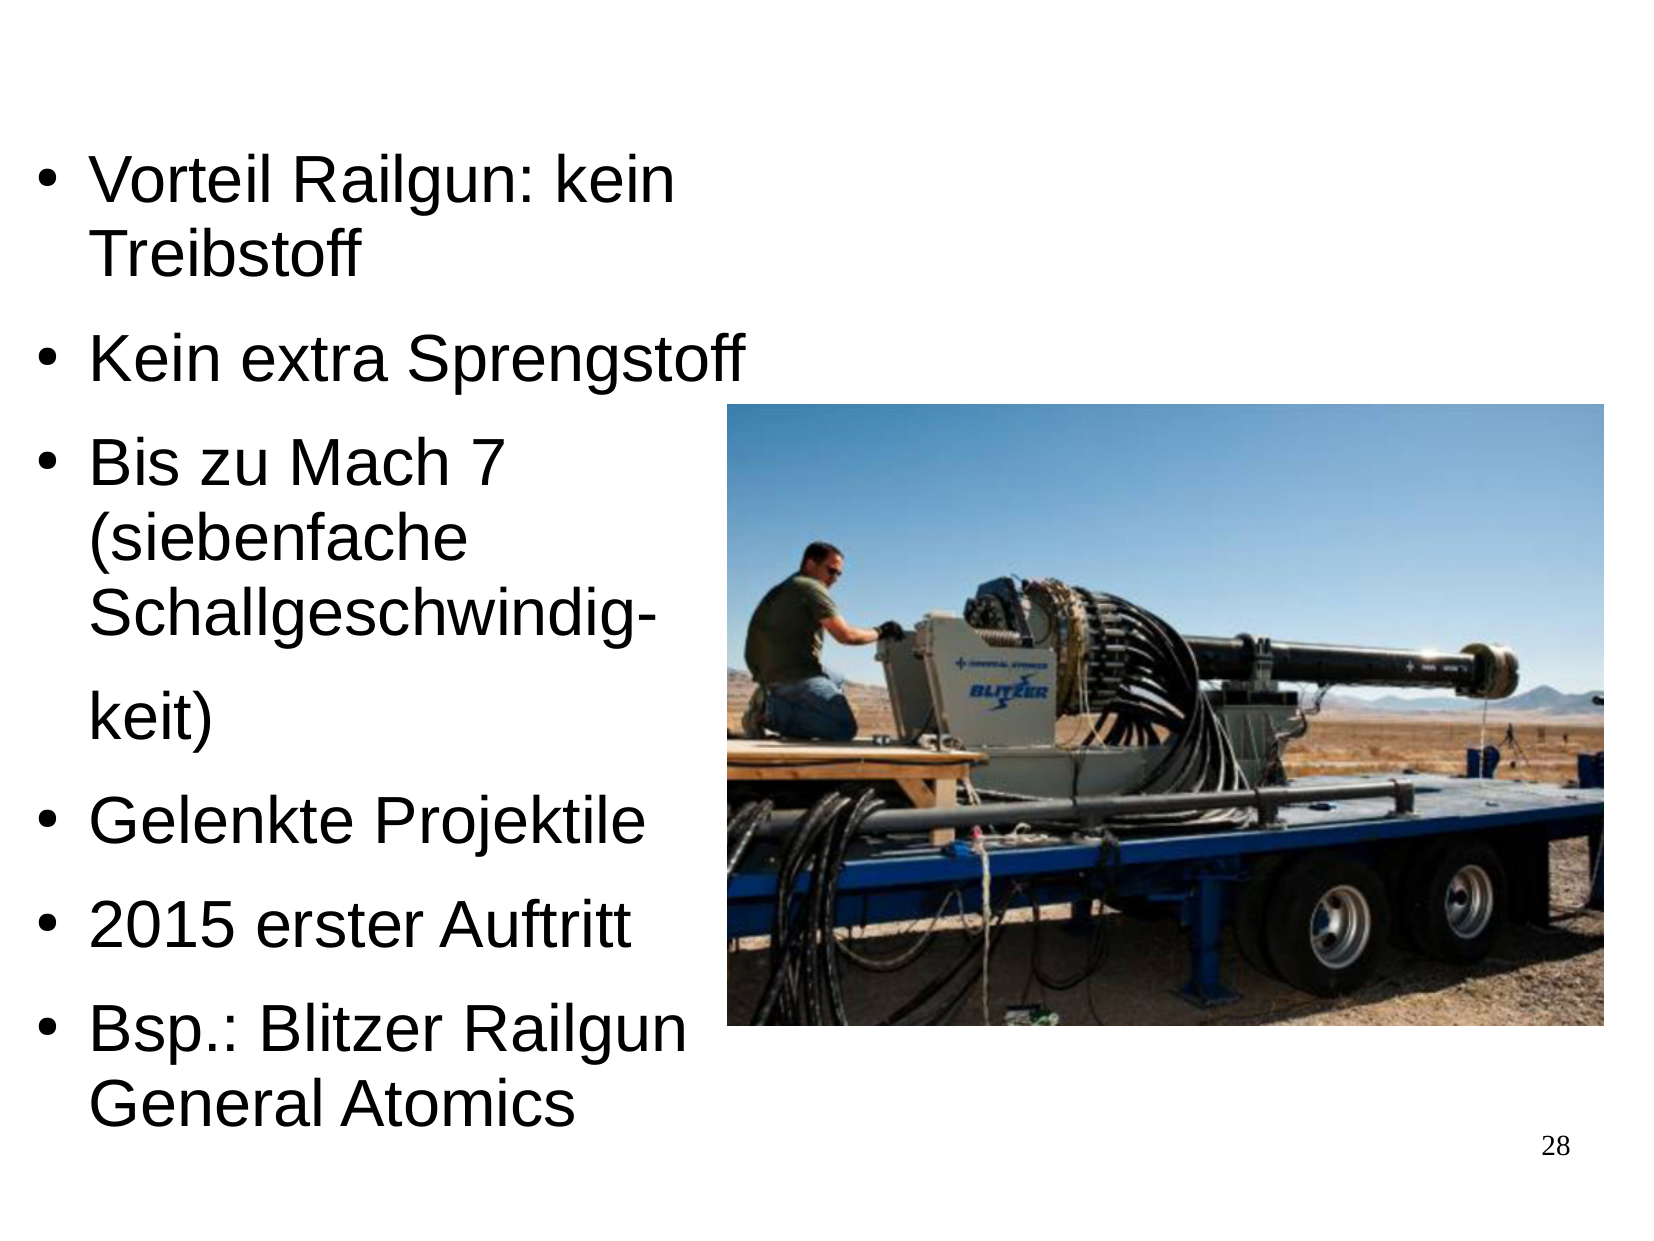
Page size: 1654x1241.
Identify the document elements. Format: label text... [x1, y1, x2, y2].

list Vorteil Railgun: kein Treibstoff Kein extra Sprengstoff Bis zu Mach 7 (siebenfache Schallgeschwindig- keit) Gelenkte Projektile 2015 erster Auftritt Bsp.: Blitzer Railgun General Atomics [17, 141, 780, 1205]
picture [727, 404, 1604, 1026]
